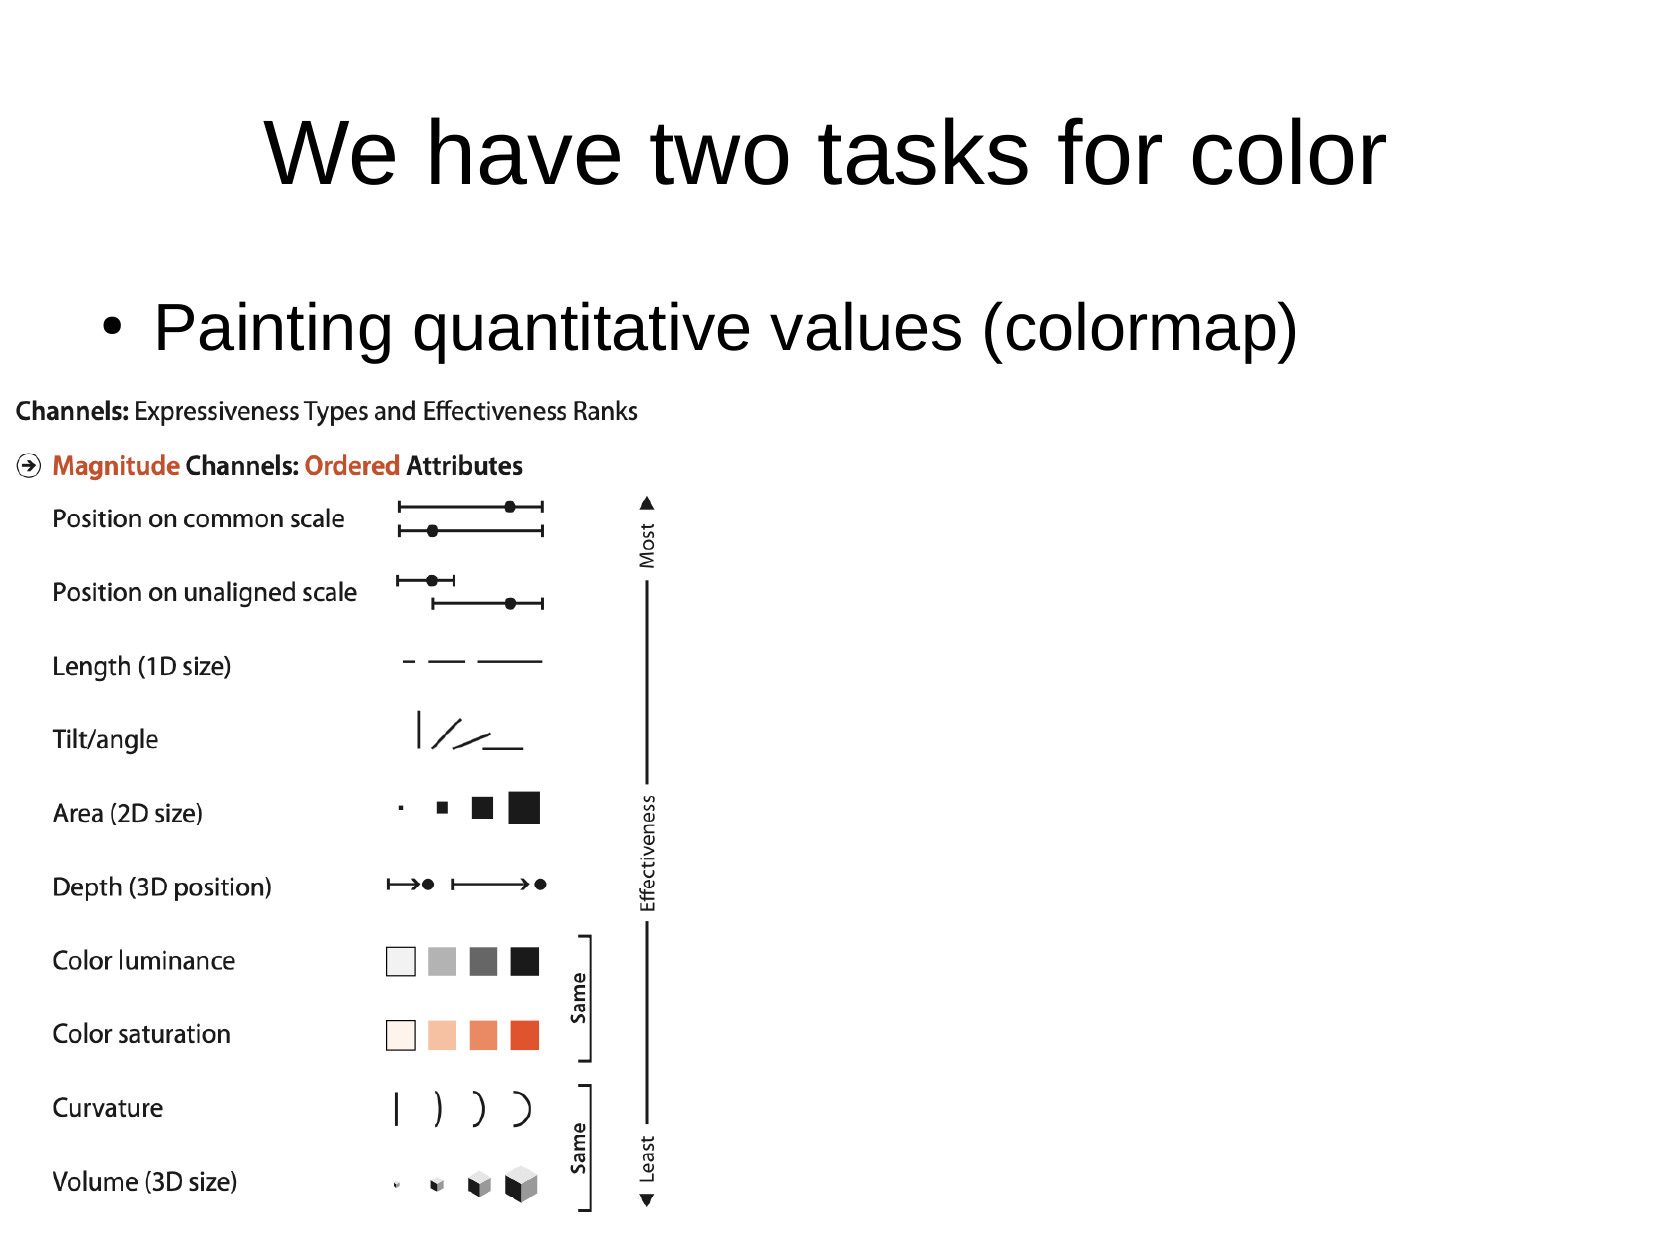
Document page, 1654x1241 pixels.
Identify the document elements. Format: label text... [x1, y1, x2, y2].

list Painting quantitative values (colormap) [82, 290, 1571, 1109]
title We have two tasks for color [82, 49, 1571, 257]
picture [2, 389, 676, 1229]
